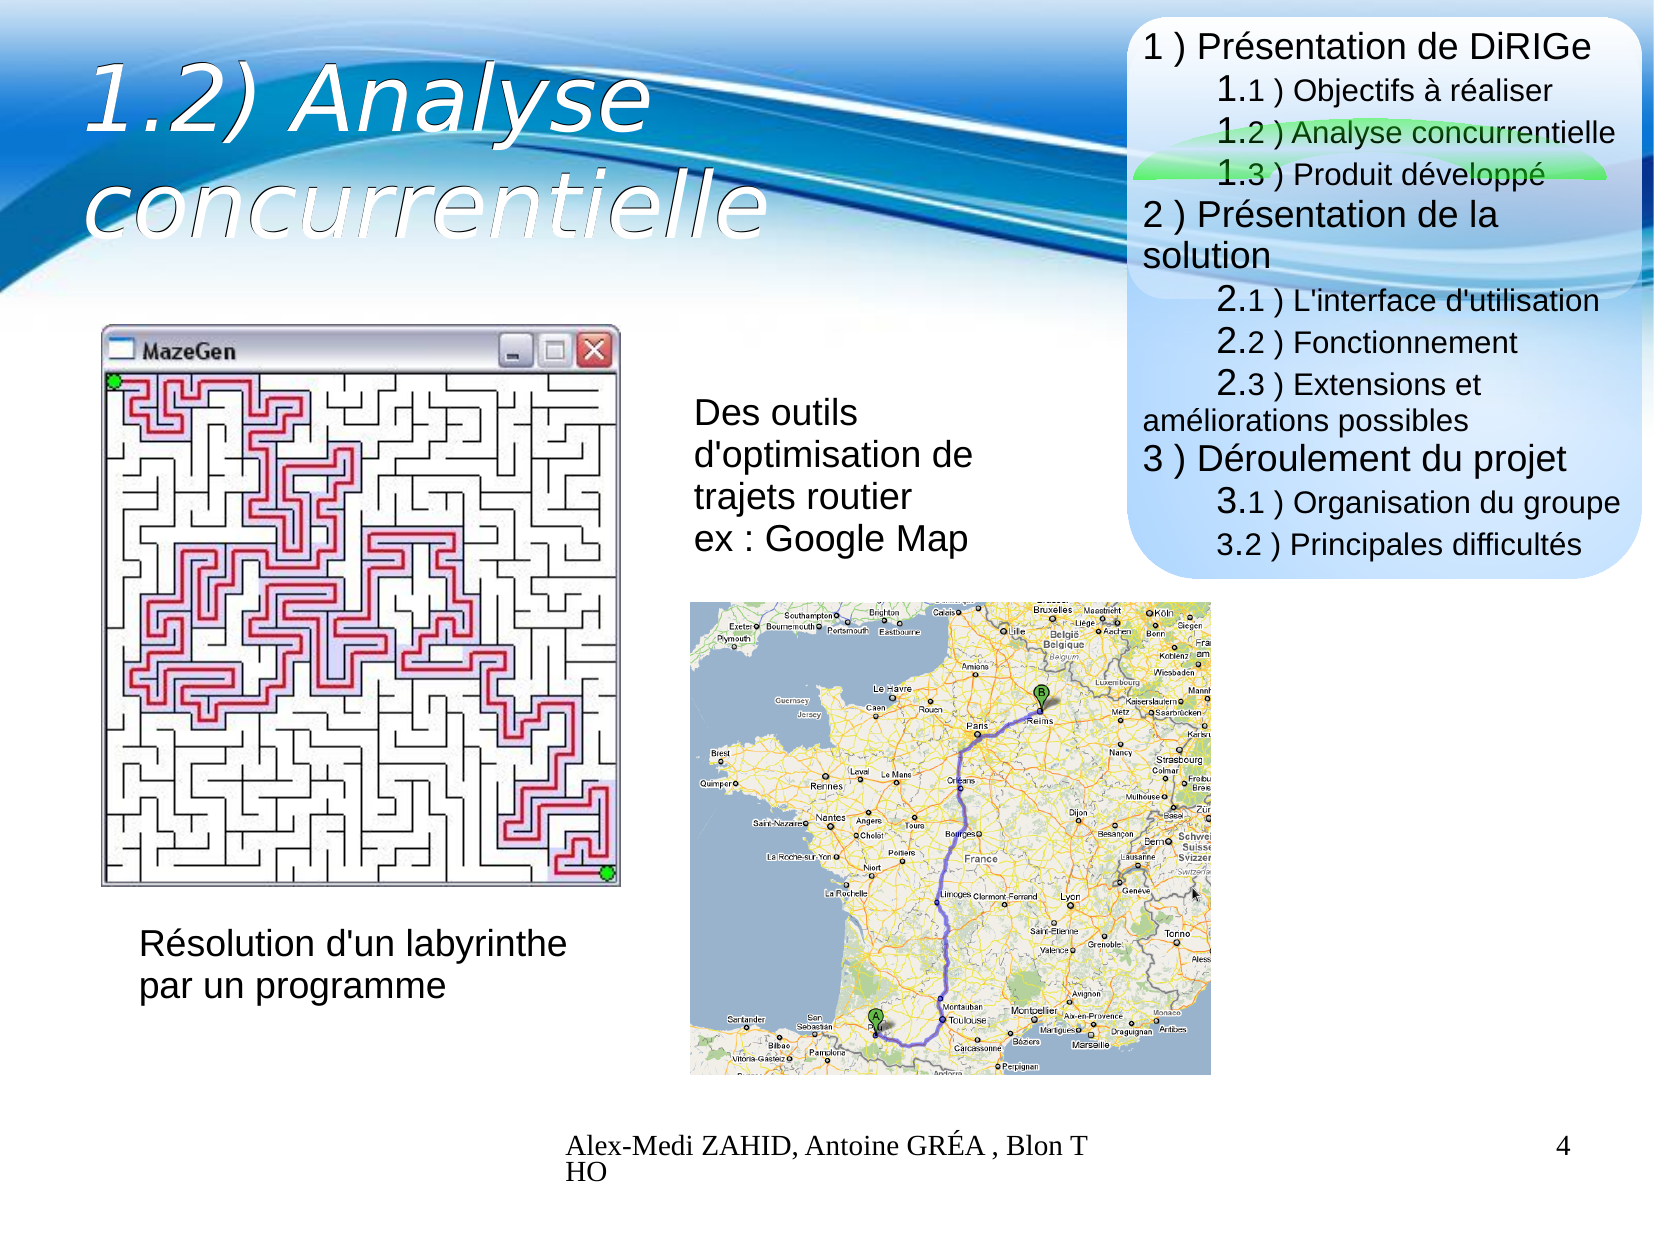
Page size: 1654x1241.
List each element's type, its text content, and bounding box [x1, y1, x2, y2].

text_box [1363, 126, 1370, 137]
title 1.2) Analyse concurrentielle [82, 45, 1152, 261]
text_box [1412, 126, 1426, 137]
text_box [1354, 126, 1361, 137]
text_box Des outils d'optimisation de trajets routier ex : Google Map [679, 383, 1093, 567]
text_box [1251, 125, 1262, 138]
text_box [1529, 168, 1544, 179]
text_box [1371, 126, 1383, 137]
text_box [1495, 168, 1509, 179]
text_box Algorithme [1430, 324, 1547, 441]
text_box [1497, 128, 1501, 138]
text_box [1517, 132, 1532, 139]
text_box [1294, 121, 1309, 137]
text_box [1133, 23, 1607, 86]
text_box [1463, 126, 1477, 137]
text_box [1513, 168, 1527, 179]
text_box [1446, 126, 1459, 137]
text_box [1428, 126, 1443, 137]
text_box [1249, 163, 1263, 178]
text_box [1477, 168, 1492, 178]
picture [0, 0, 1654, 1241]
text_box [1220, 159, 1229, 179]
text_box [1331, 126, 1344, 137]
text_box [1276, 123, 1281, 137]
text_box [1314, 126, 1327, 137]
text_box [1386, 126, 1401, 137]
text_box Résolution d'un labyrinthe par un programme [124, 915, 597, 1015]
